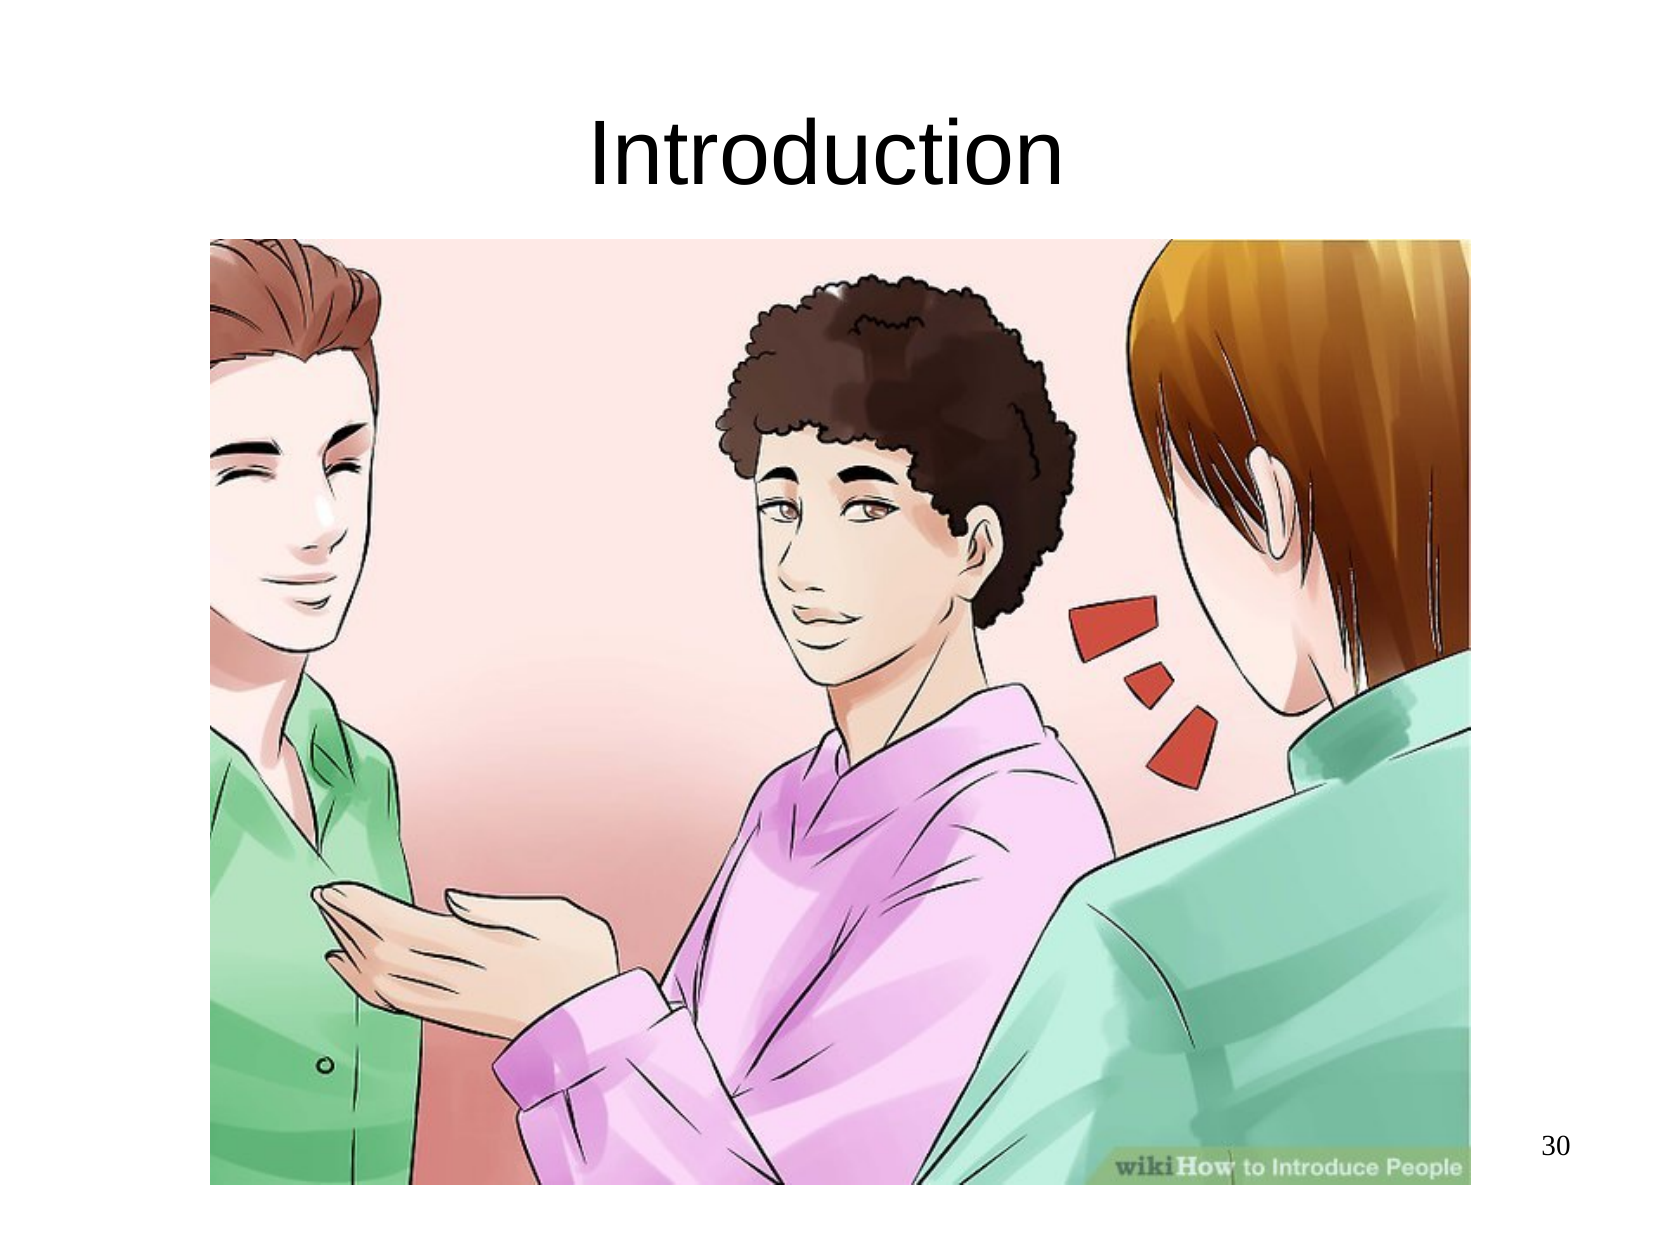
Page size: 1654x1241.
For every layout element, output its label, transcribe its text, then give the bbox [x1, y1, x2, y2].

picture [210, 239, 1471, 1186]
title Introduction [82, 49, 1571, 257]
